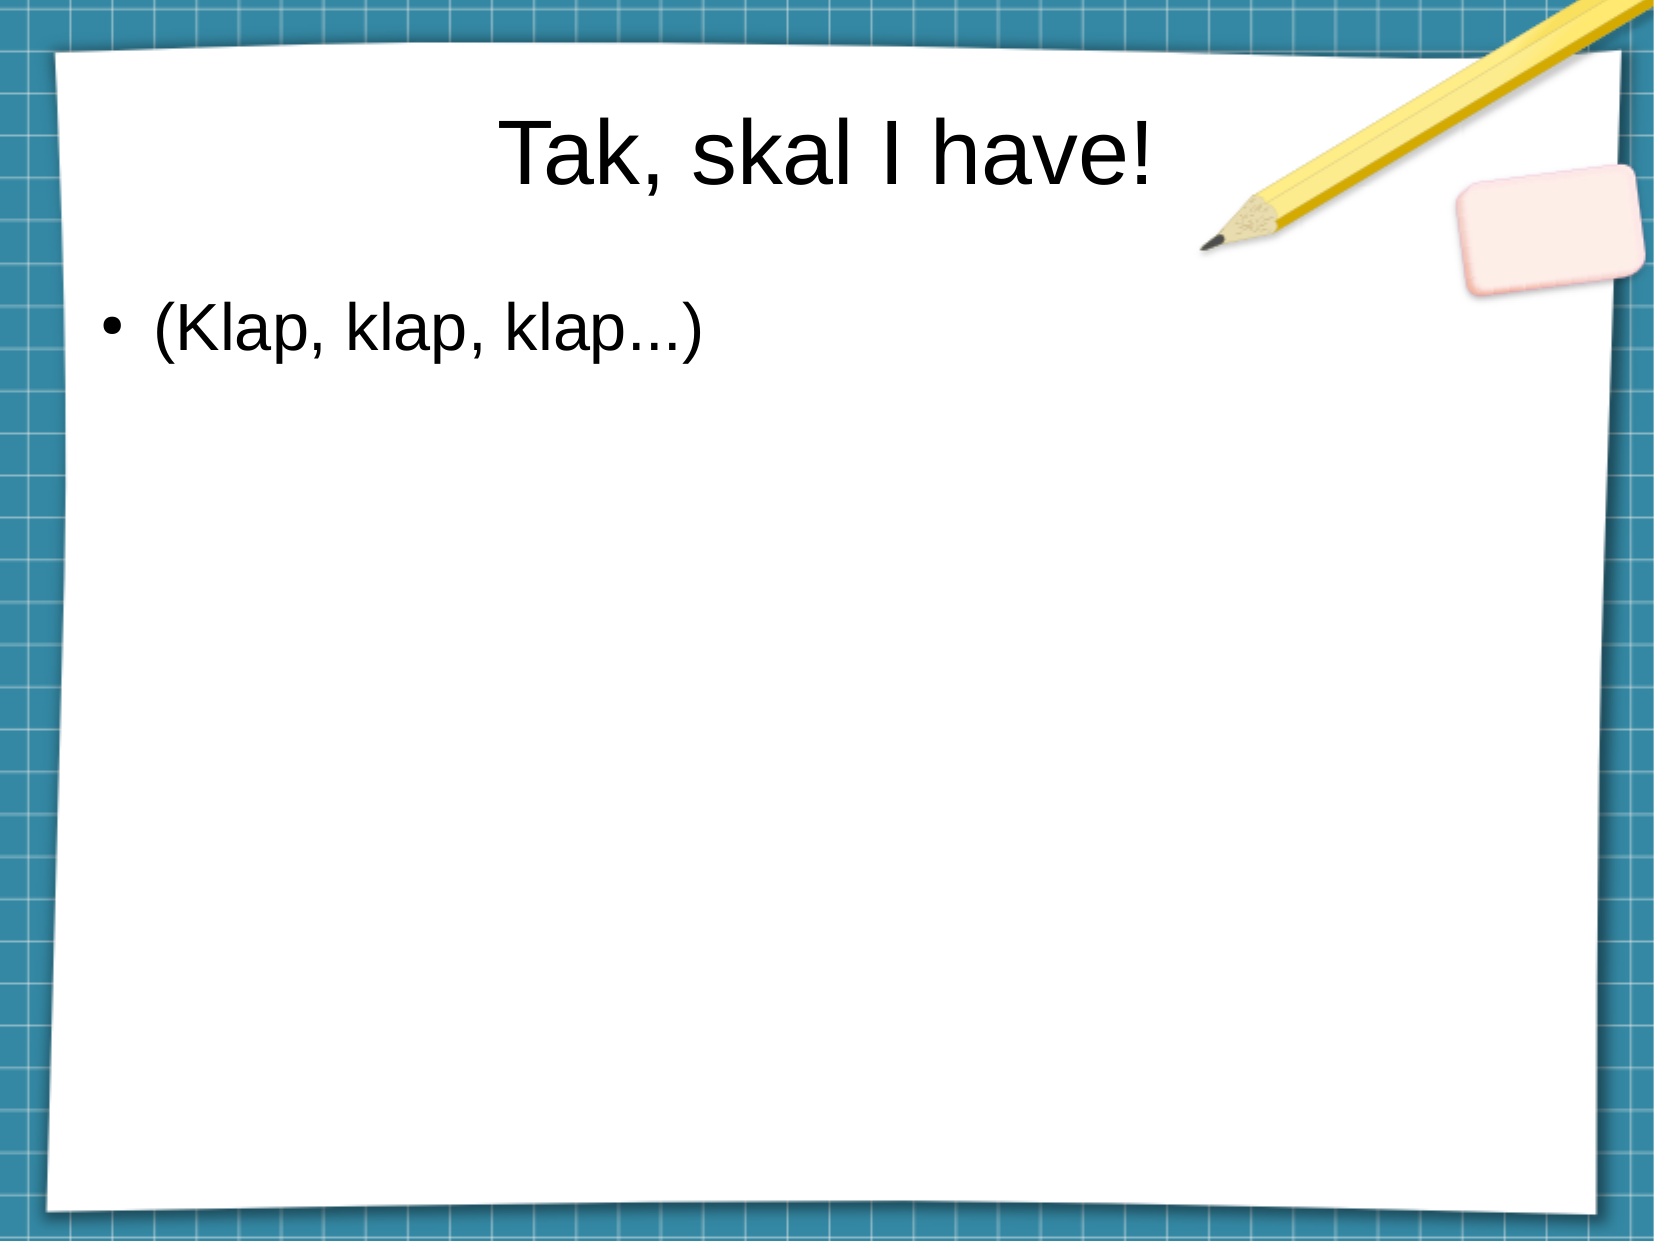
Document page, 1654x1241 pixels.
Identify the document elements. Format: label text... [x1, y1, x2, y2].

picture [0, 0, 1654, 1241]
list (Klap, klap, klap...) [82, 290, 1571, 1010]
title Tak, skal I have! [82, 49, 1571, 257]
